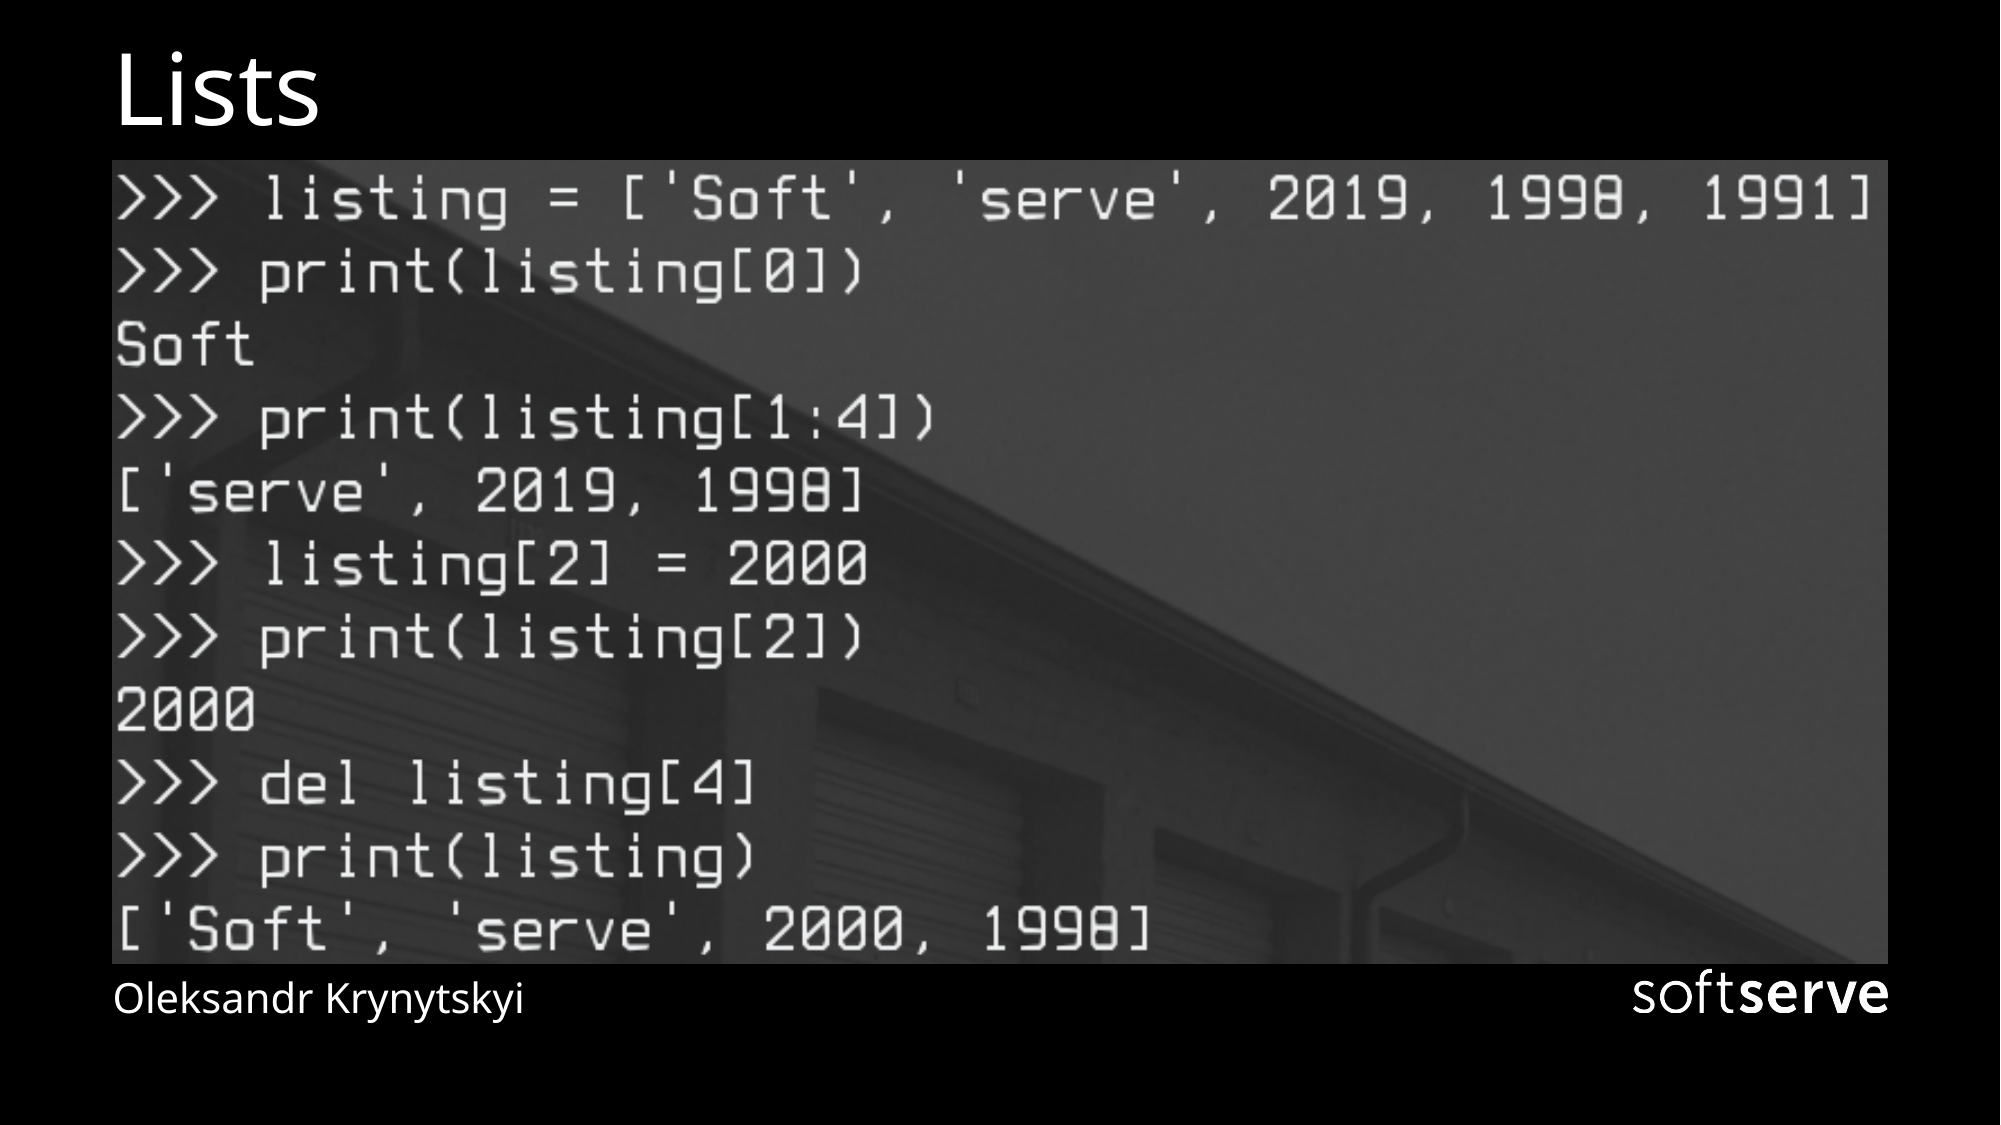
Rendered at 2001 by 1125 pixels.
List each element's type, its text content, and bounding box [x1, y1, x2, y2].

picture [1633, 968, 1888, 1013]
list Oleksandr Krynytskyi [112, 970, 682, 1019]
picture [112, 160, 1888, 964]
title Lists [112, 33, 1888, 155]
